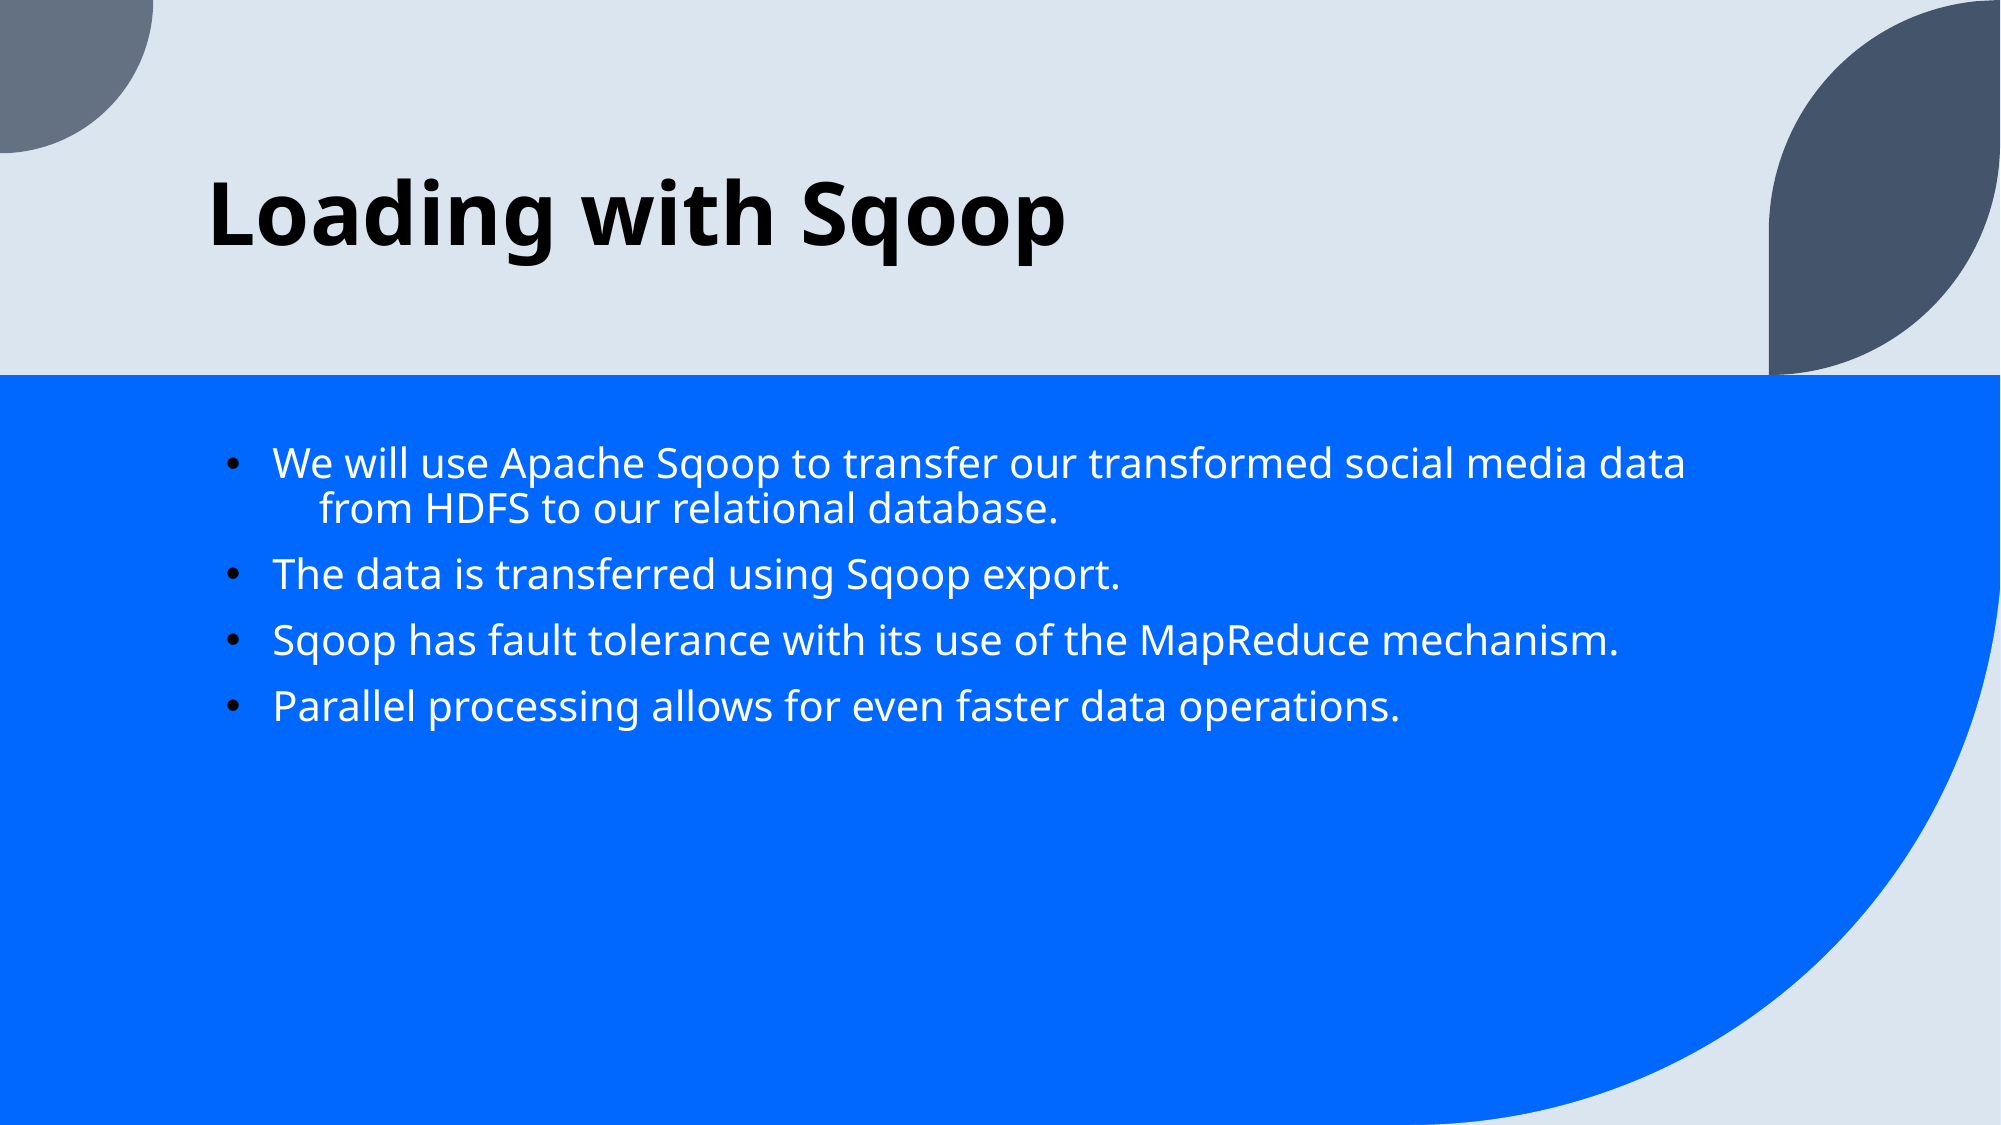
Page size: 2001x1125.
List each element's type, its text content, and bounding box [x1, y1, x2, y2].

list We will use Apache Sqoop to transfer our transformed social media data from HDFS to our relational database. The data is transferred using Sqoop export. Sqoop has fault tolerance with its use of the MapReduce mechanism. Parallel processing allows for even faster data operations. [191, 435, 1796, 999]
title Loading with Sqoop [191, 7, 1796, 271]
